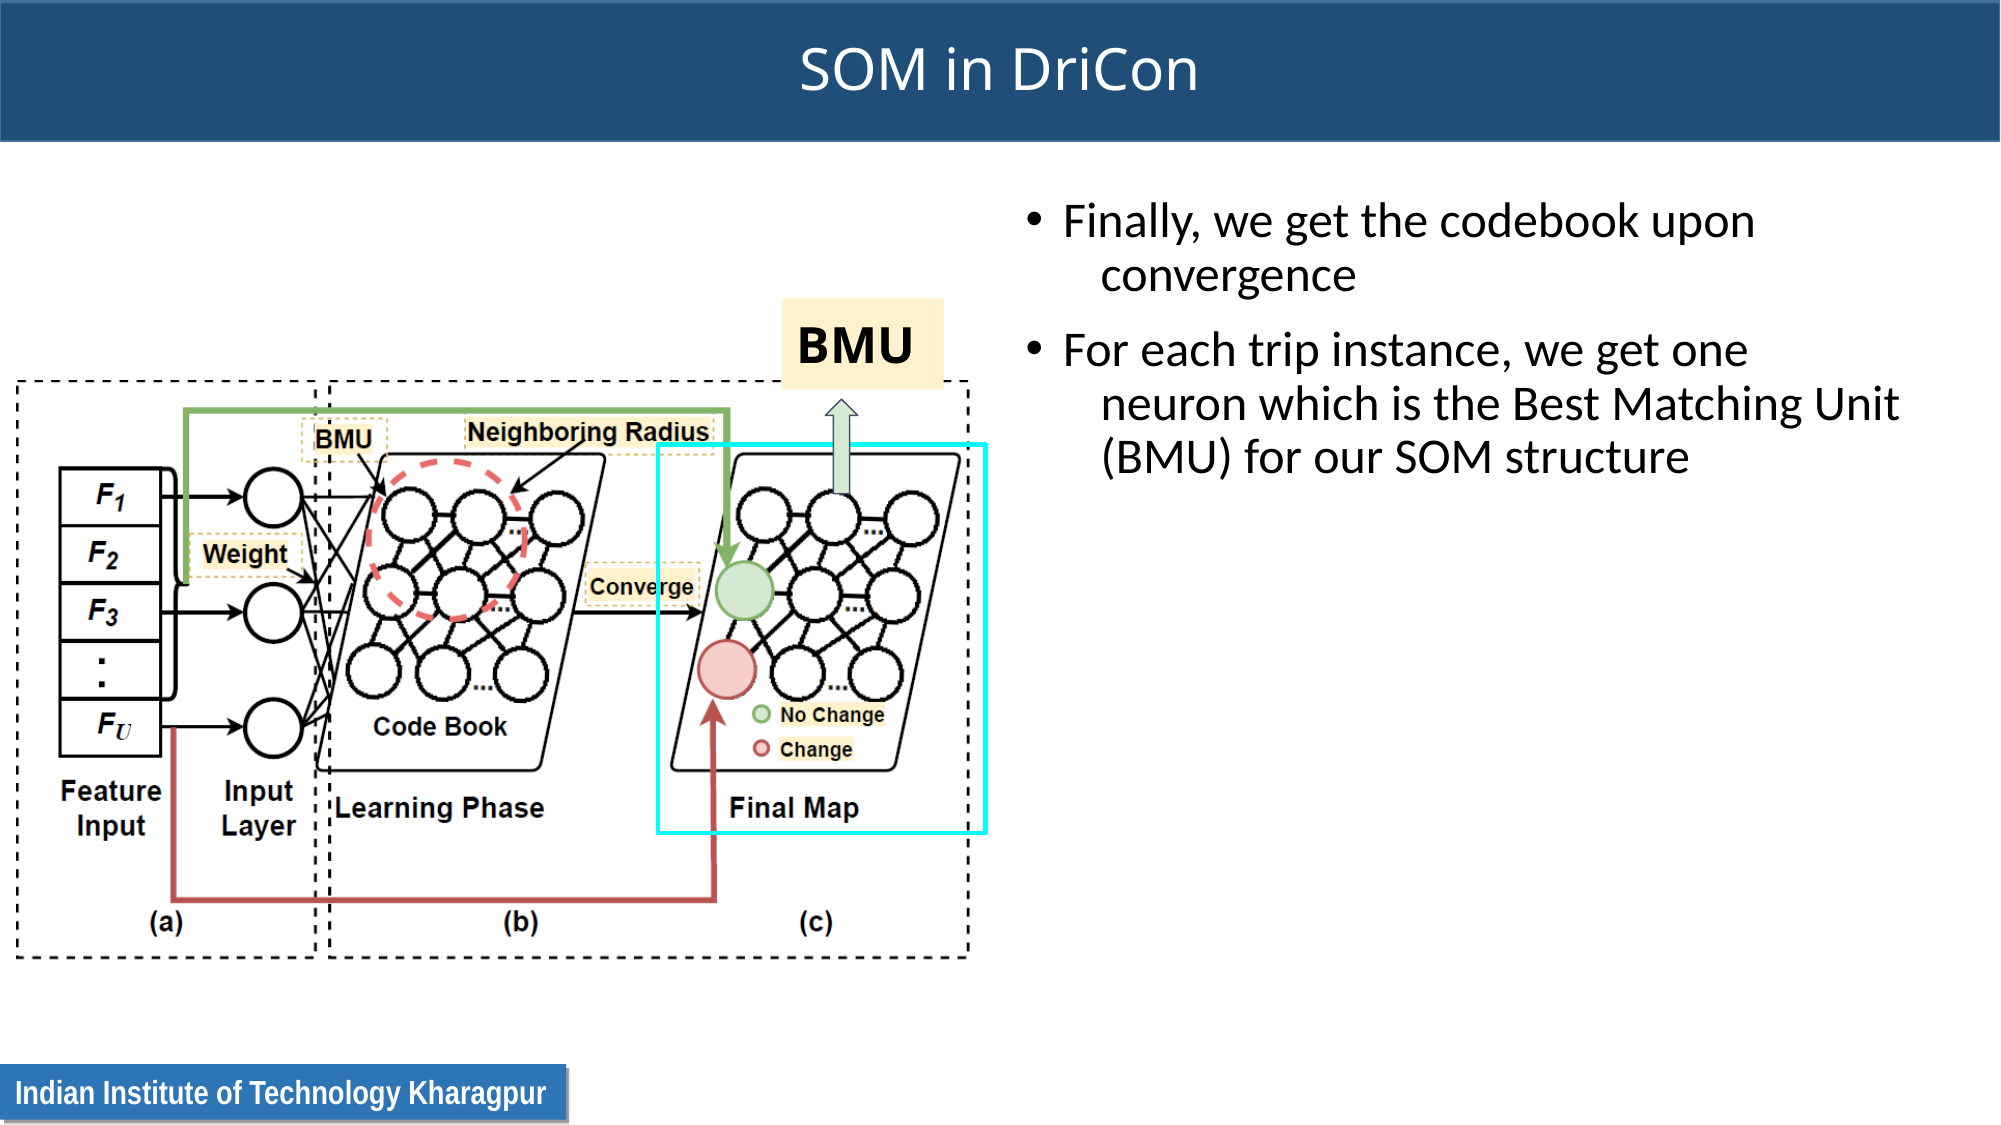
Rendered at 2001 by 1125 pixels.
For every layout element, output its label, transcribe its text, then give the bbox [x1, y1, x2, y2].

text_box [825, 399, 858, 494]
text_box BMU [781, 298, 944, 390]
title SOM in DriCon [0, 1, 2000, 141]
picture [16, 380, 970, 965]
picture [660, 447, 970, 831]
list Finally, we get the codebook upon convergence For each trip instance, we get one neuron which is the Best Matching Unit (BMU) for our SOM structure [1010, 186, 1954, 1065]
